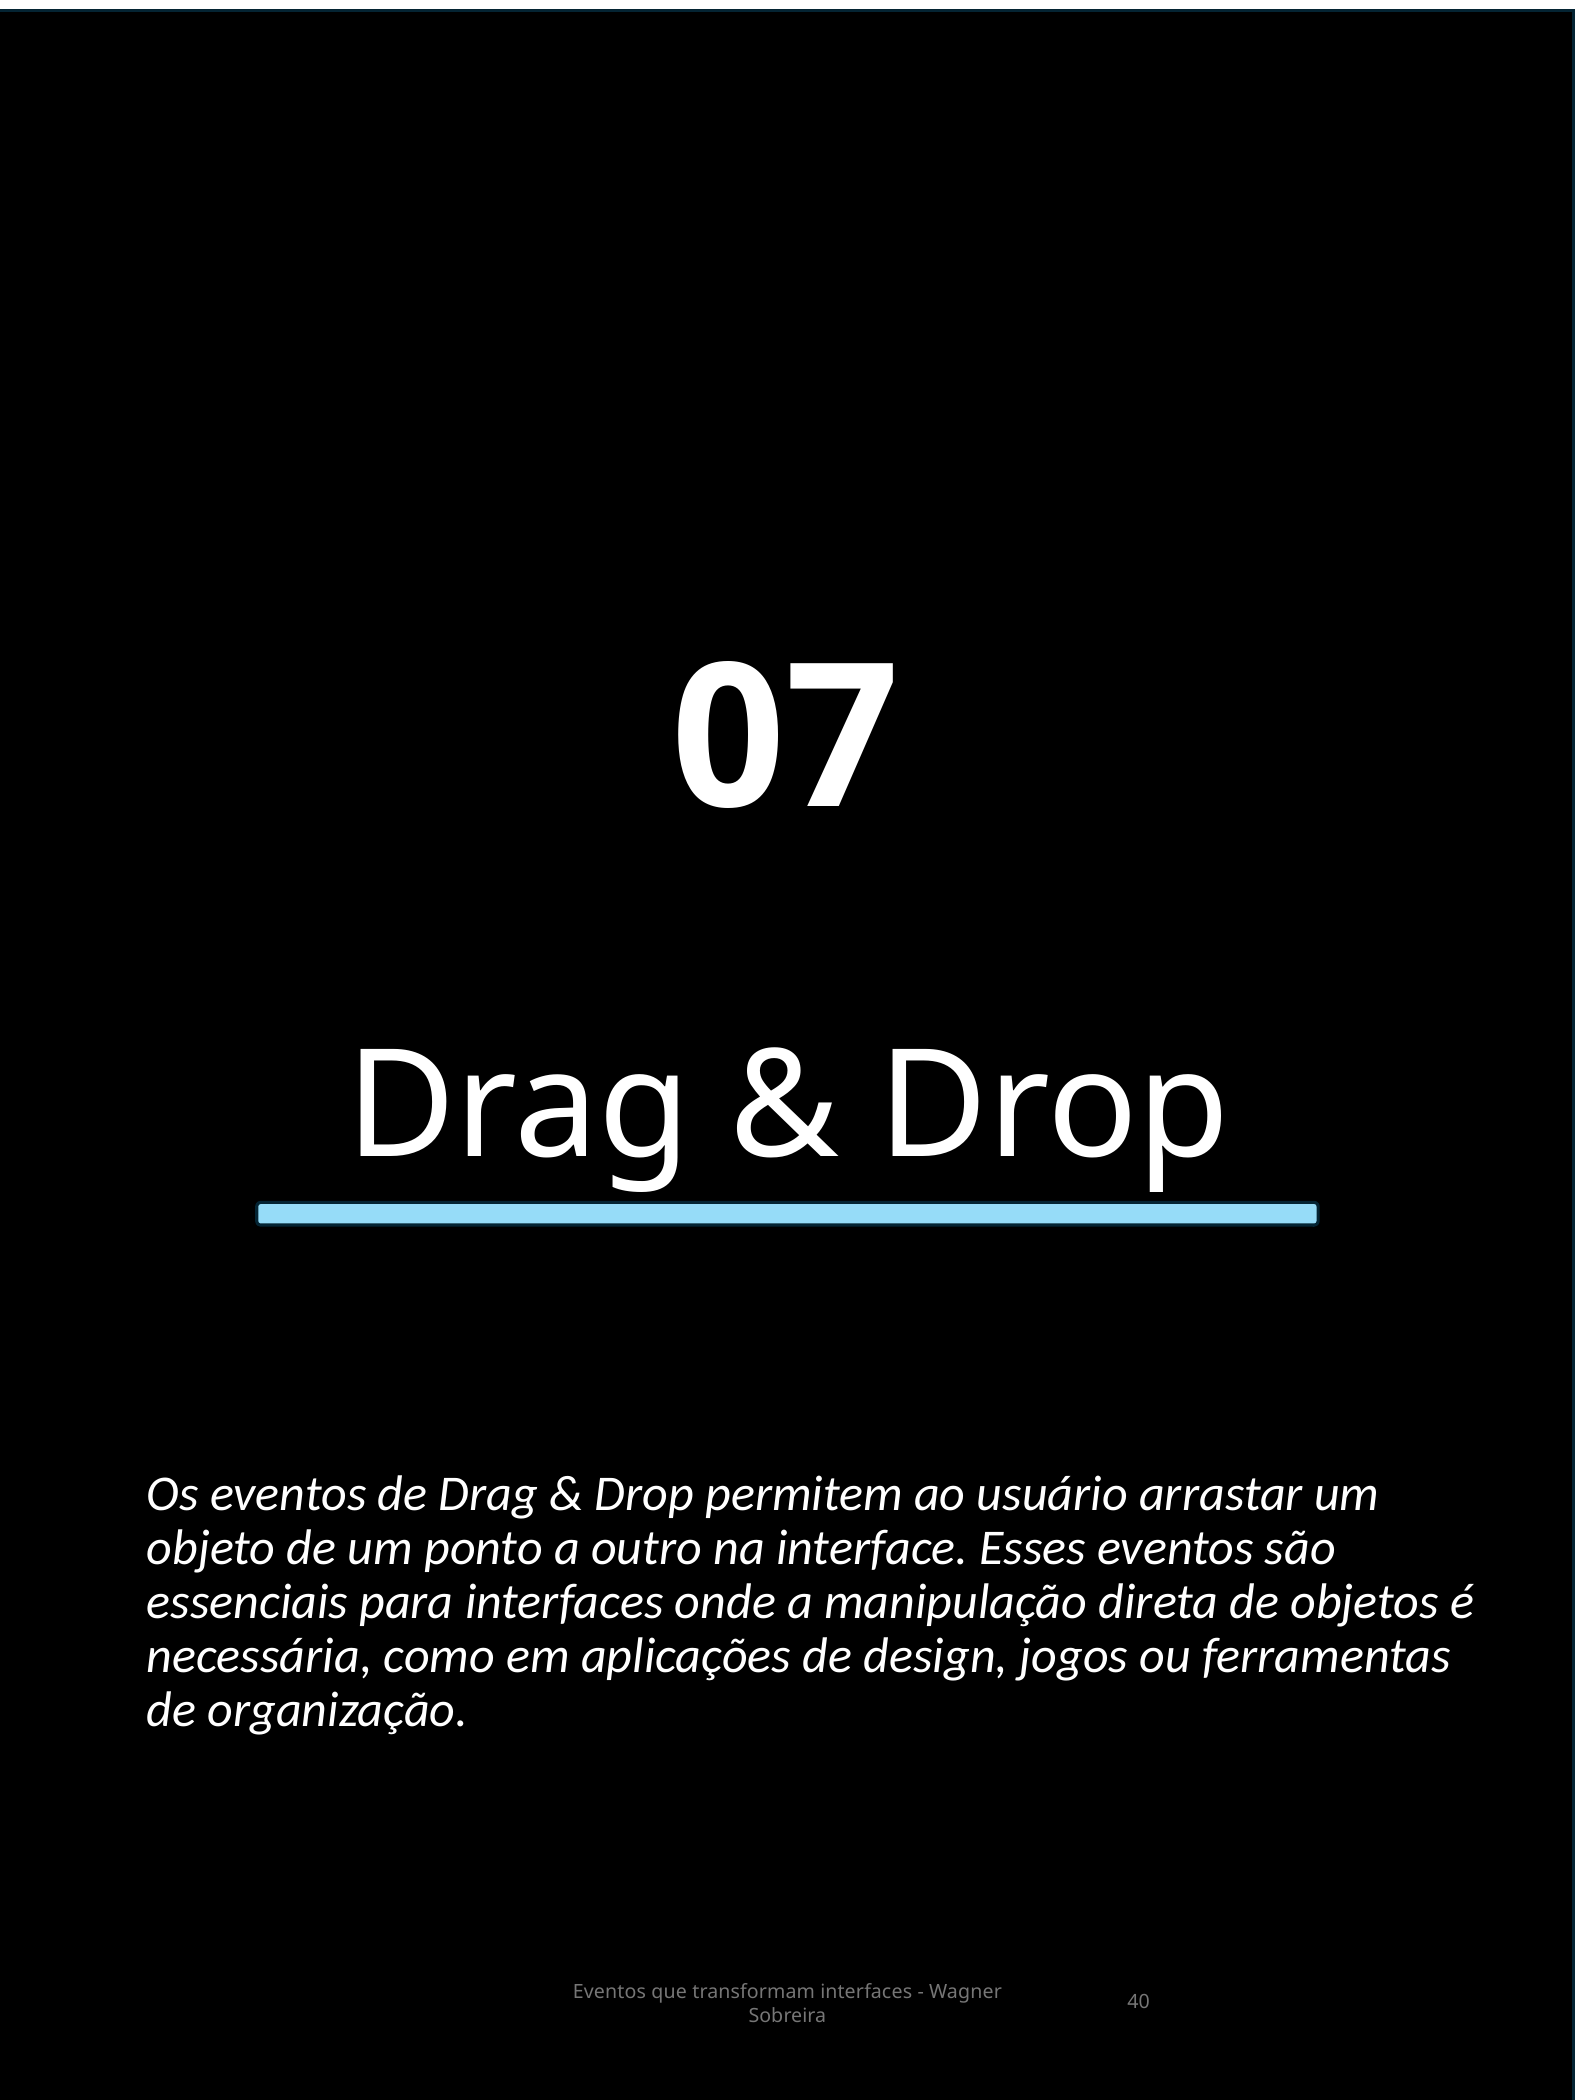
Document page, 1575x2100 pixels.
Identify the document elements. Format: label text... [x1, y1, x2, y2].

text_box Drag & Drop [256, 999, 1320, 1378]
slide_number 40 [1112, 1946, 1467, 2059]
text_box [0, 10, 1574, 2100]
text_box Os eventos de Drag & Drop permitem ao usuário arrastar um objeto de um ponto a outro na interface. Esses eventos são essenciais para interfaces onde a manipulação direta de objetos é necessária, como em aplicações de design, jogos ou ferramentas de organização. [131, 1459, 1496, 1884]
text_box 07 [398, 598, 1173, 857]
footer Eventos que transformam interfaces - Wagner Sobreira [521, 1946, 1054, 2059]
